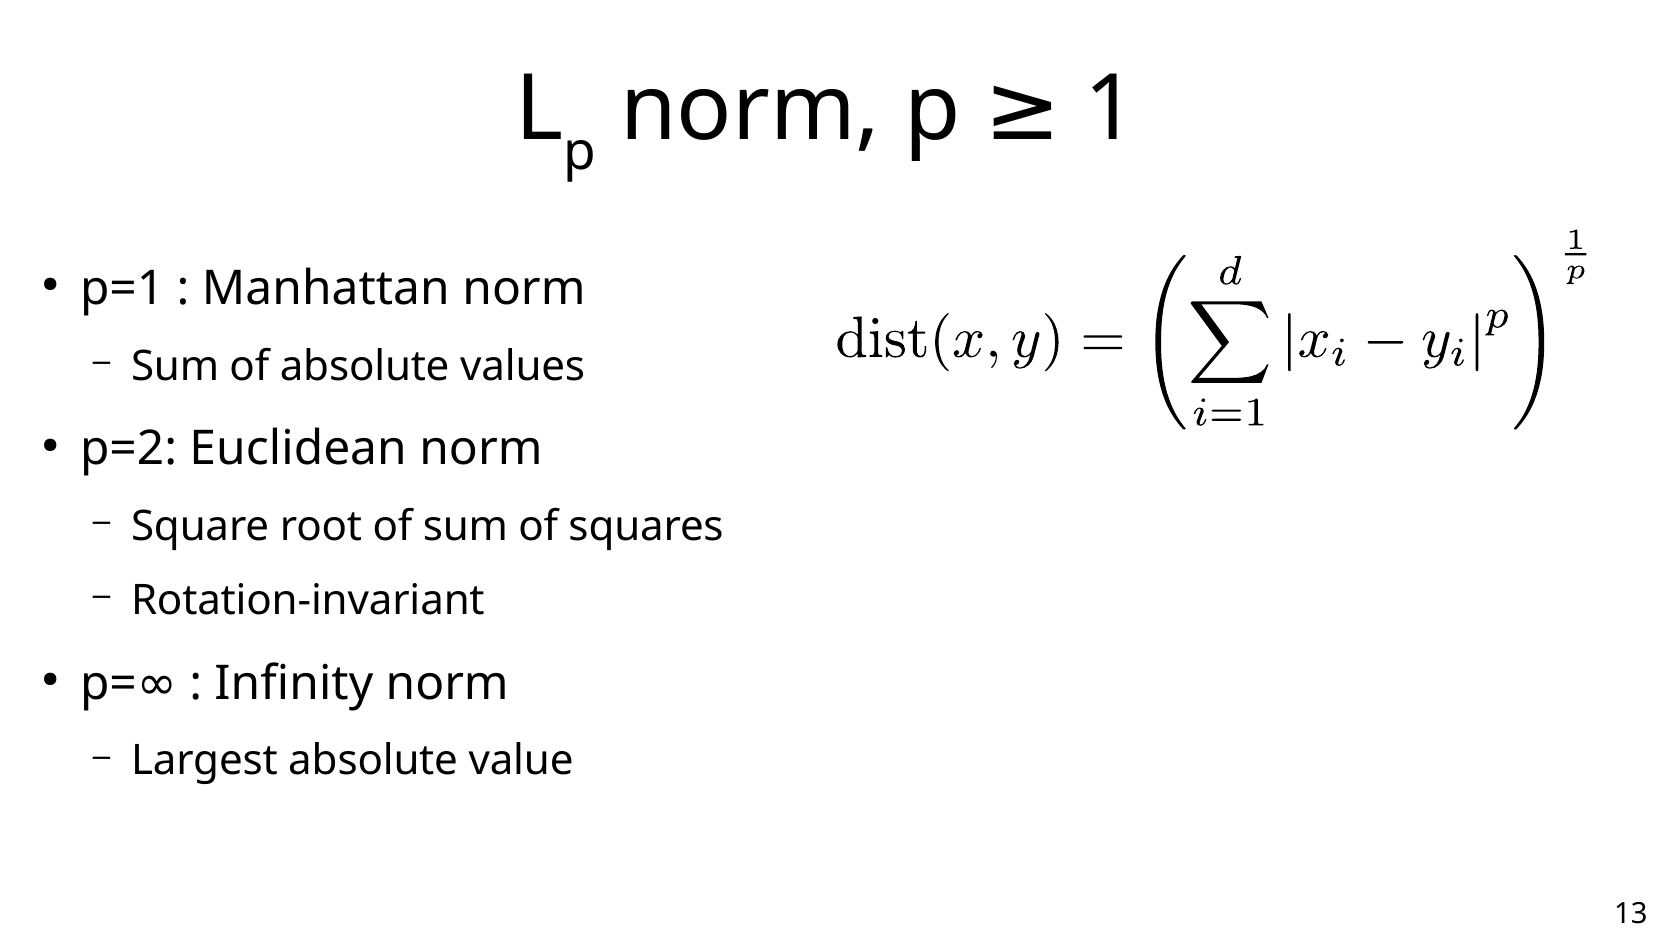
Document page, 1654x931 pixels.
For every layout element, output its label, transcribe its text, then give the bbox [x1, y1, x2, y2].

list p=1 : Manhattan norm Sum of absolute values p=2: Euclidean norm Square root of sum of squares Rotation-invariant p=∞ : Infinity norm Largest absolute value [29, 253, 880, 793]
title Lp norm, p ≥ 1 [82, 1, 1571, 226]
text_box [835, 229, 1587, 430]
